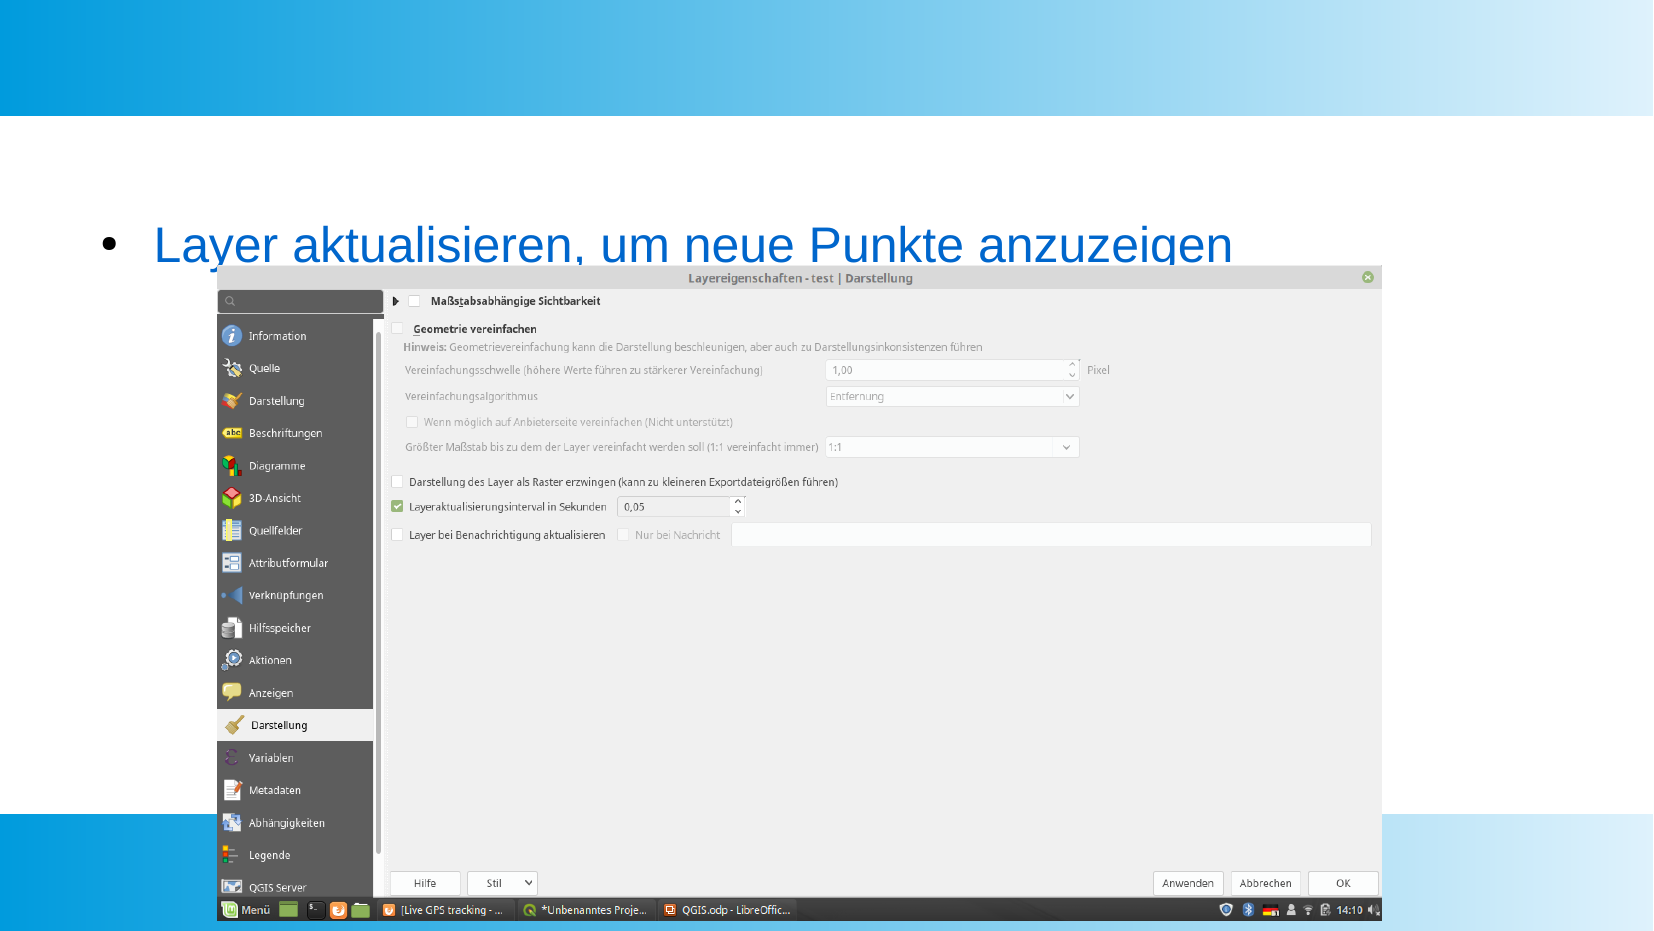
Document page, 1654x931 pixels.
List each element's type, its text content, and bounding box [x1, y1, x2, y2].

list Layer aktualisieren, um neue Punkte anzuzeigen [82, 217, 1571, 758]
picture [217, 265, 1382, 921]
